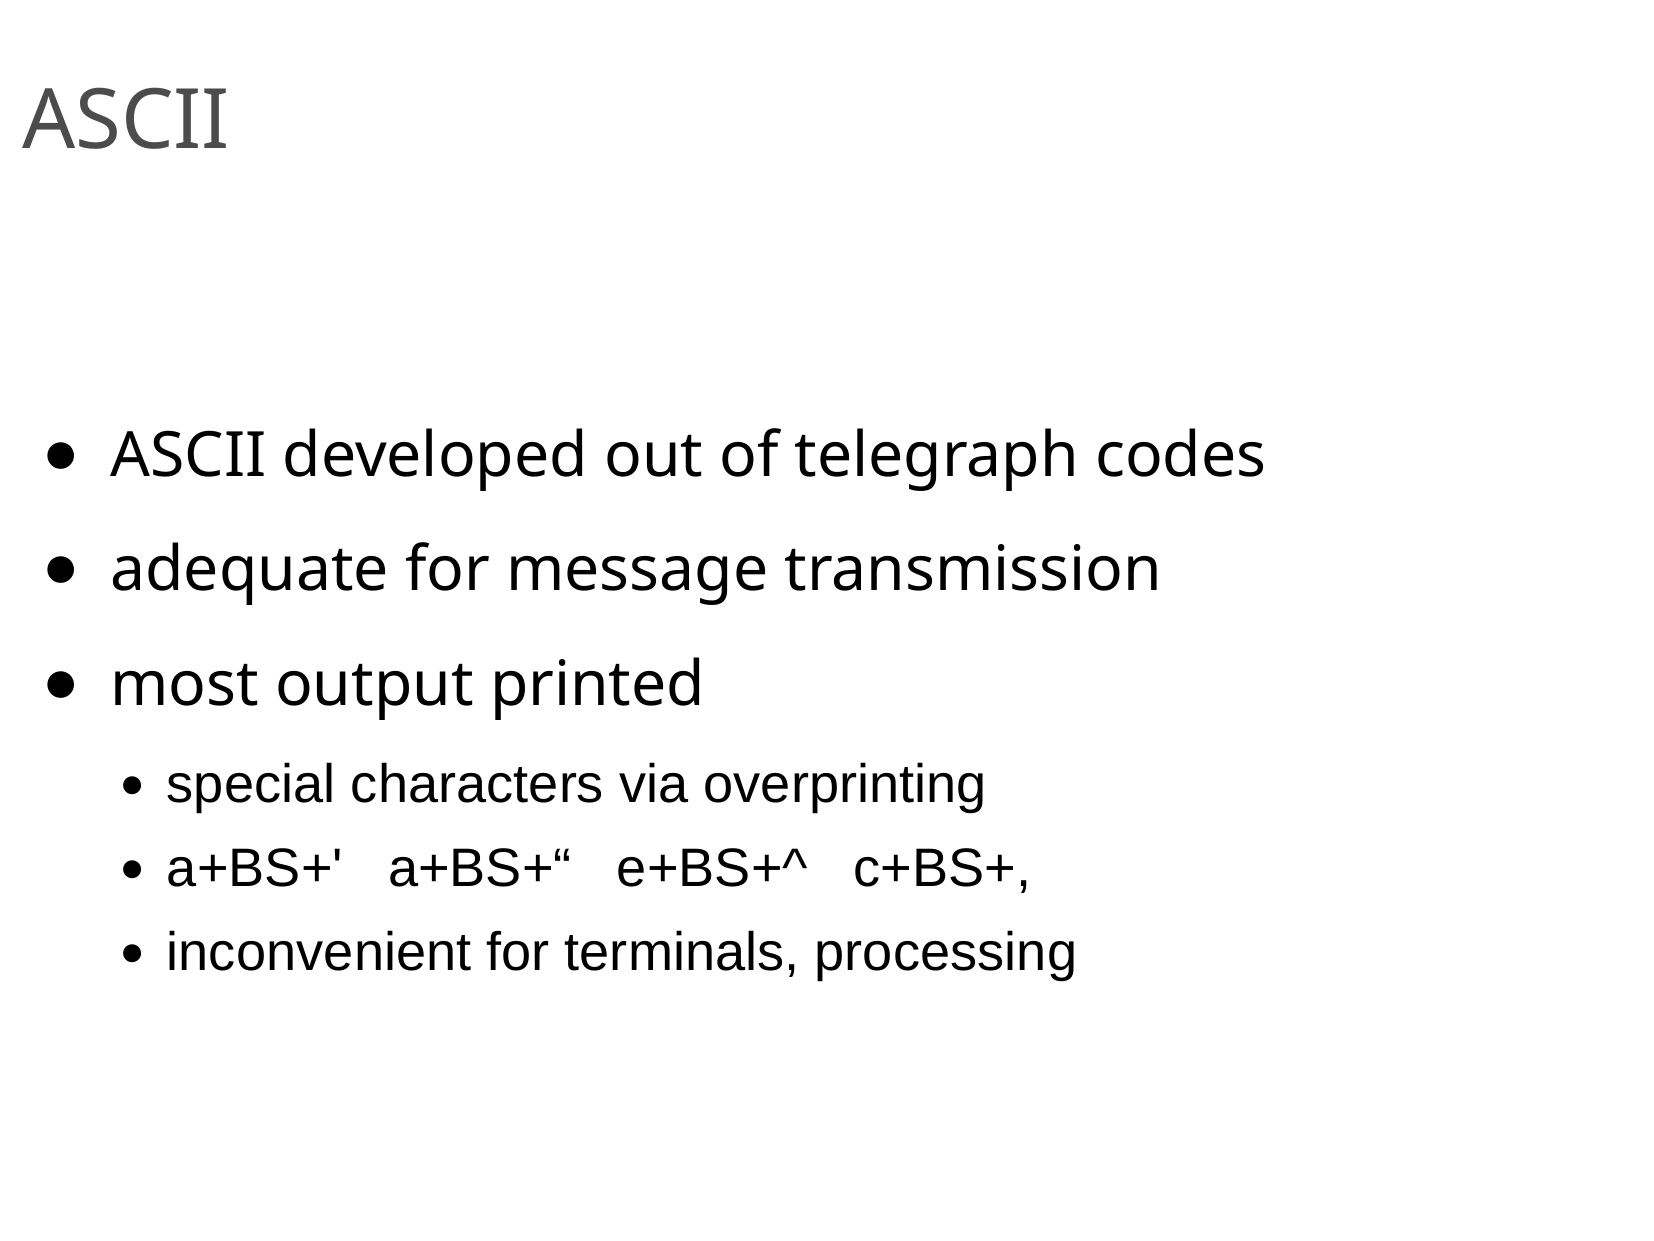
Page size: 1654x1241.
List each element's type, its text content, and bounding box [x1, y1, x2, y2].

title ASCII [22, 19, 1654, 213]
list ASCII developed out of telegraph codes adequate for message transmission most output printed special characters via overprinting a+BS+' a+BS+“ e+BS+^ c+BS+, inconvenient for terminals, processing [25, 233, 1654, 1158]
